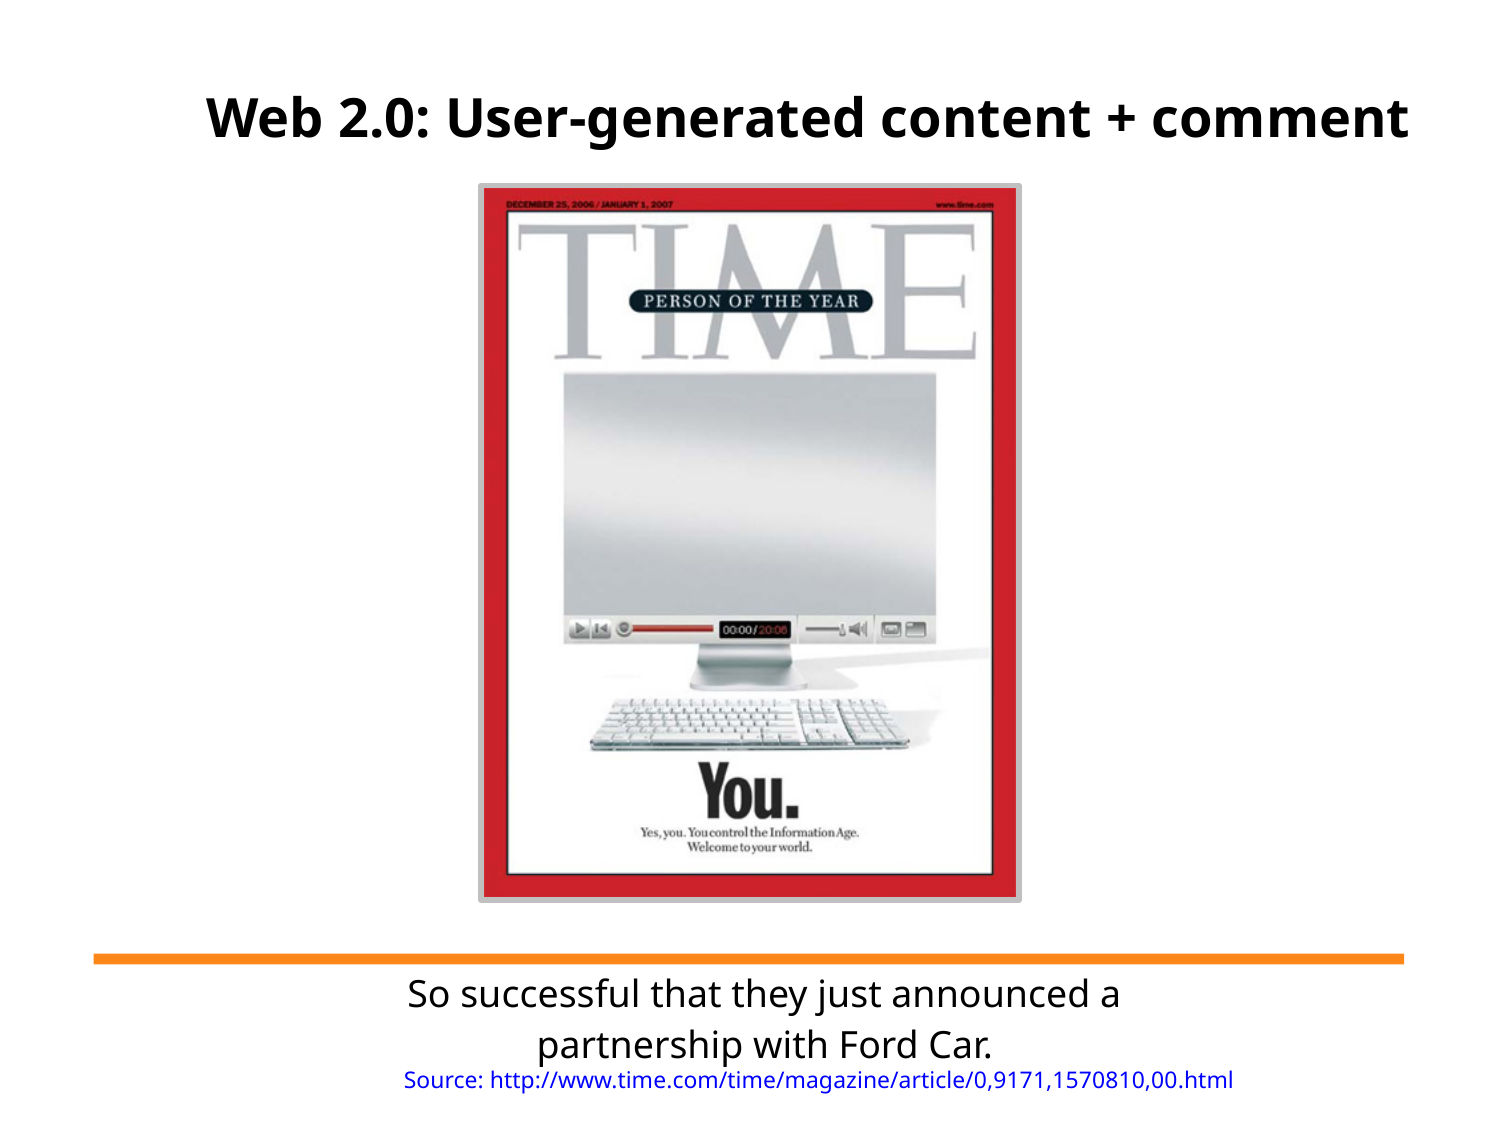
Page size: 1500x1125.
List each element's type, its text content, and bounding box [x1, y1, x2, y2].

text_box So successful that they just announced a partnership with Ford Car. [382, 960, 1148, 1064]
picture [0, 0, 1500, 1125]
title Web 2.0: User-generated content + comment [75, 44, 1426, 188]
text_box Source: http://www.time.com/time/magazine/article/0,9171,1570810,00.html [389, 1056, 1112, 1098]
